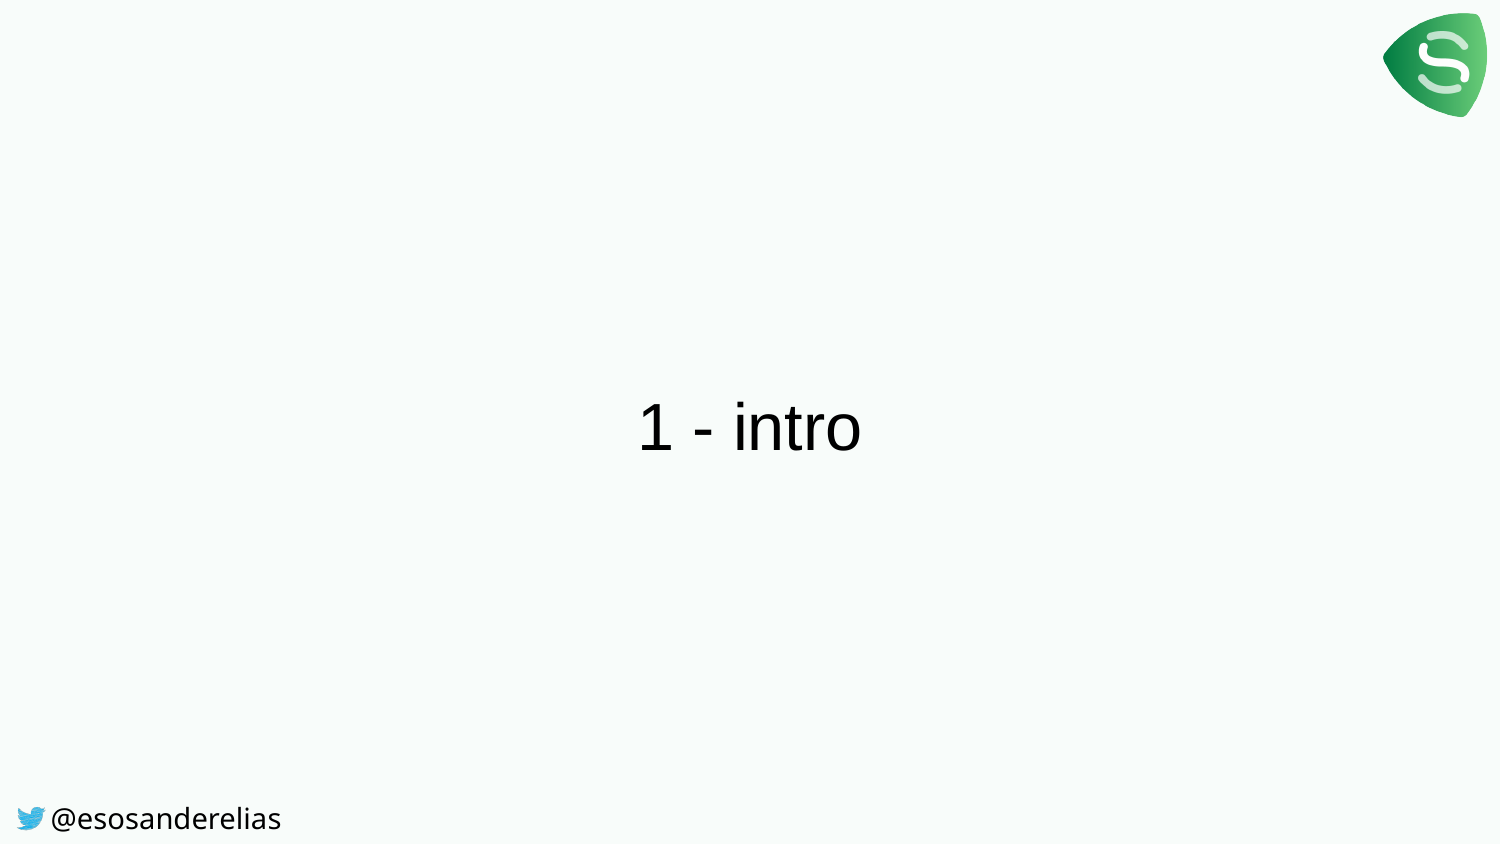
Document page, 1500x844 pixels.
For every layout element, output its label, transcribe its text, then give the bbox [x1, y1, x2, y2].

picture [2, 790, 60, 844]
picture [1376, 6, 1494, 124]
subtitle 1 - intro [51, 210, 1449, 646]
